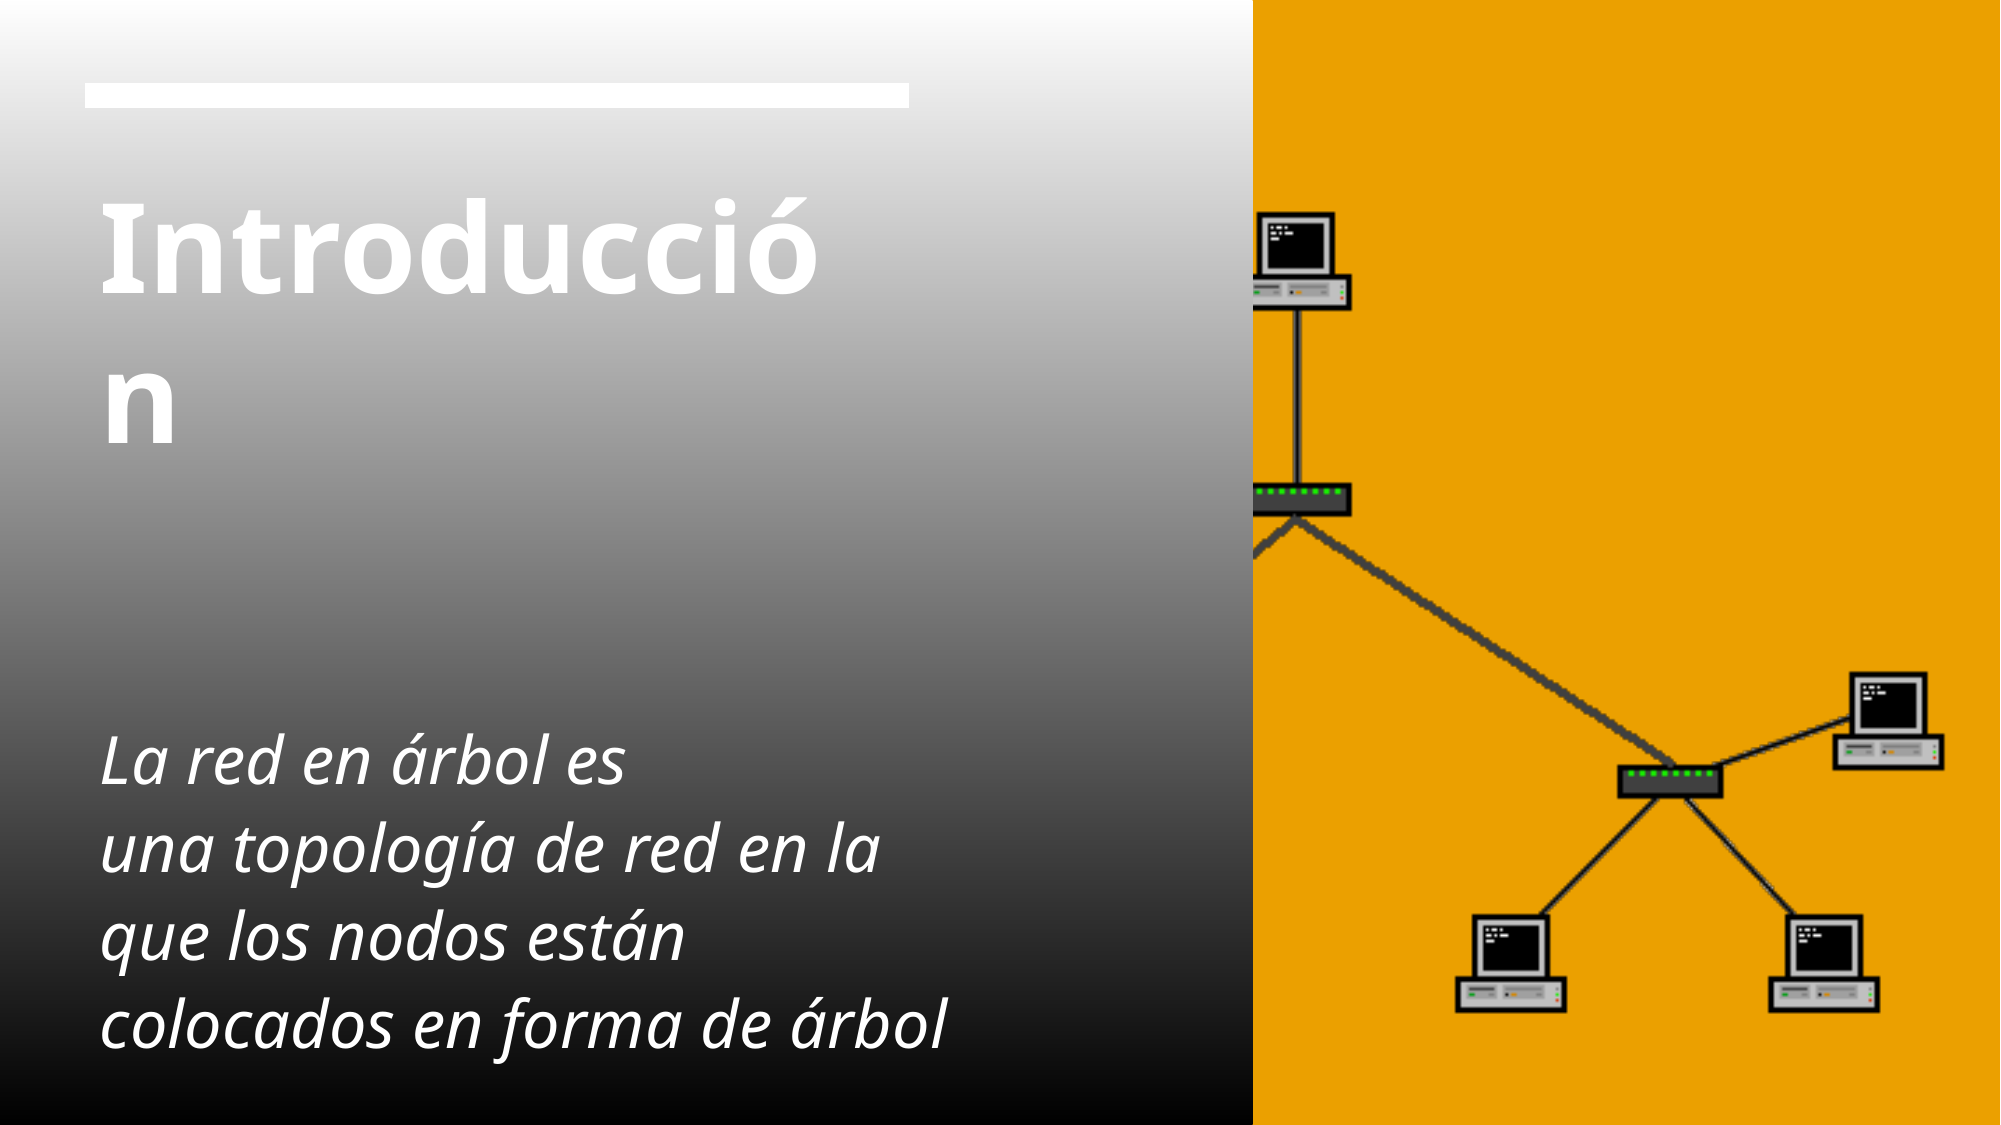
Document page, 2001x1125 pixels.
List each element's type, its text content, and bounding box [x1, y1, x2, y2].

text_box [0, 0, 2000, 1125]
title Introducción [84, 160, 909, 702]
picture [1253, 160, 1977, 1060]
list La red en árbol es una topología de red en la que los nodos están colocados en forma de árbol [84, 702, 968, 1073]
